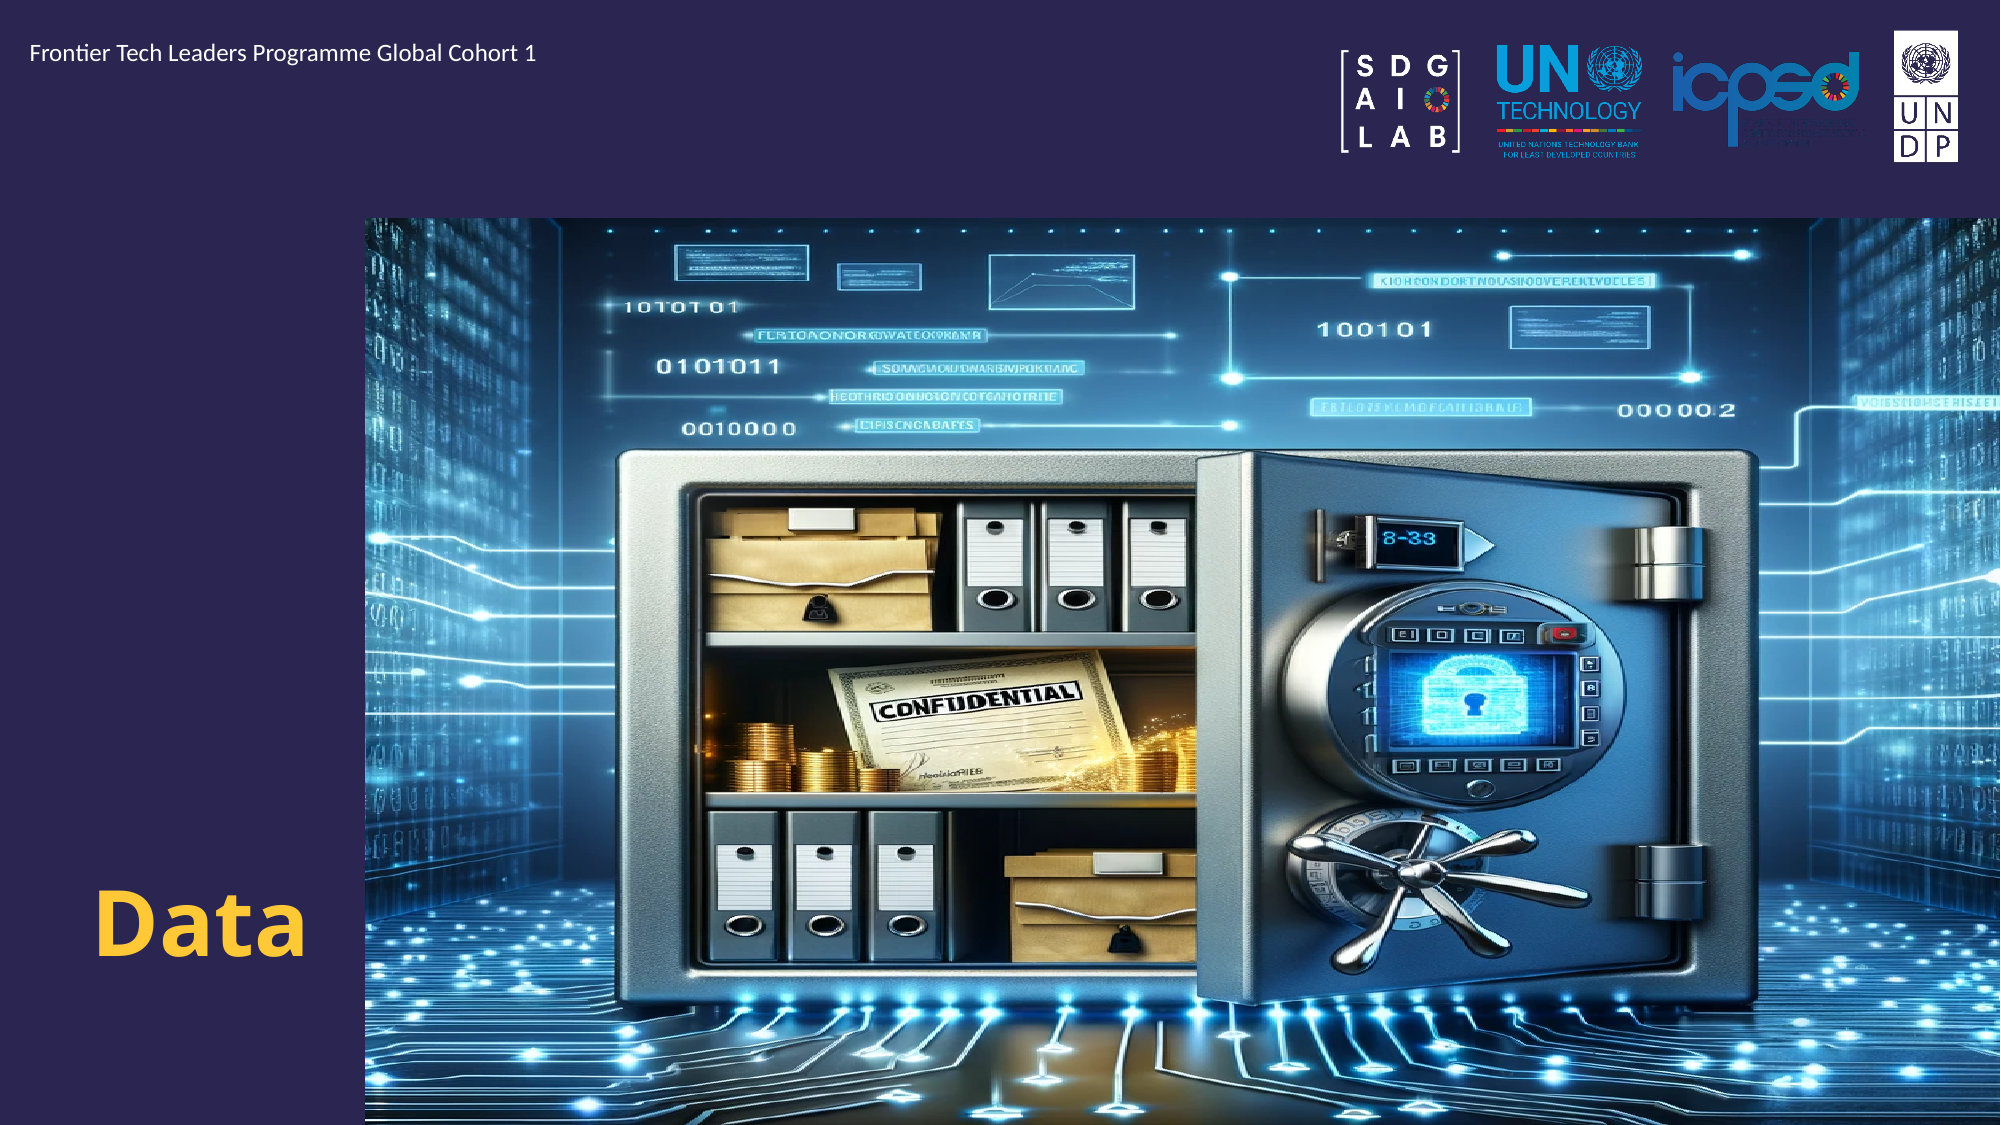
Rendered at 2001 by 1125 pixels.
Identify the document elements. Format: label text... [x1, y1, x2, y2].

text_box Frontier Tech Leaders Programme Global Cohort 1 [14, 29, 846, 75]
picture [365, 218, 2000, 1125]
title Data [76, 218, 365, 1035]
